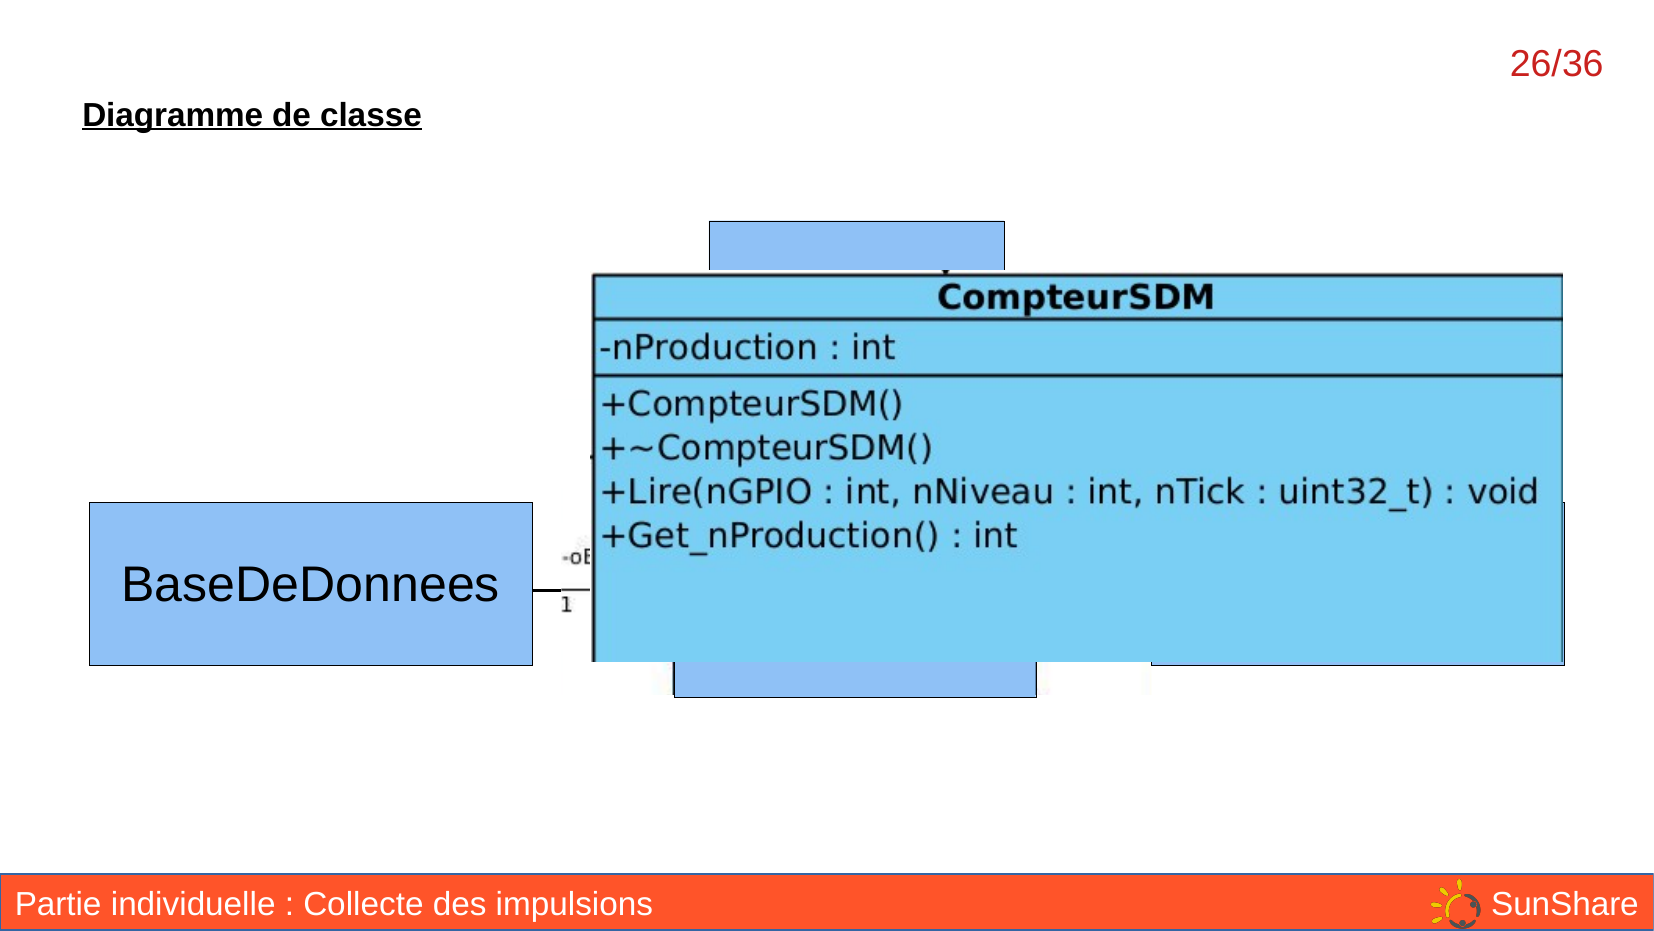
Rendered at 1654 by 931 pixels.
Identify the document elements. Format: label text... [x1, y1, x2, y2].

picture [89, 220, 1565, 697]
picture [1429, 877, 1483, 931]
title Diagramme de classe [82, 37, 1571, 193]
text_box Partie individuelle : Collecte des impulsions [0, 874, 686, 931]
